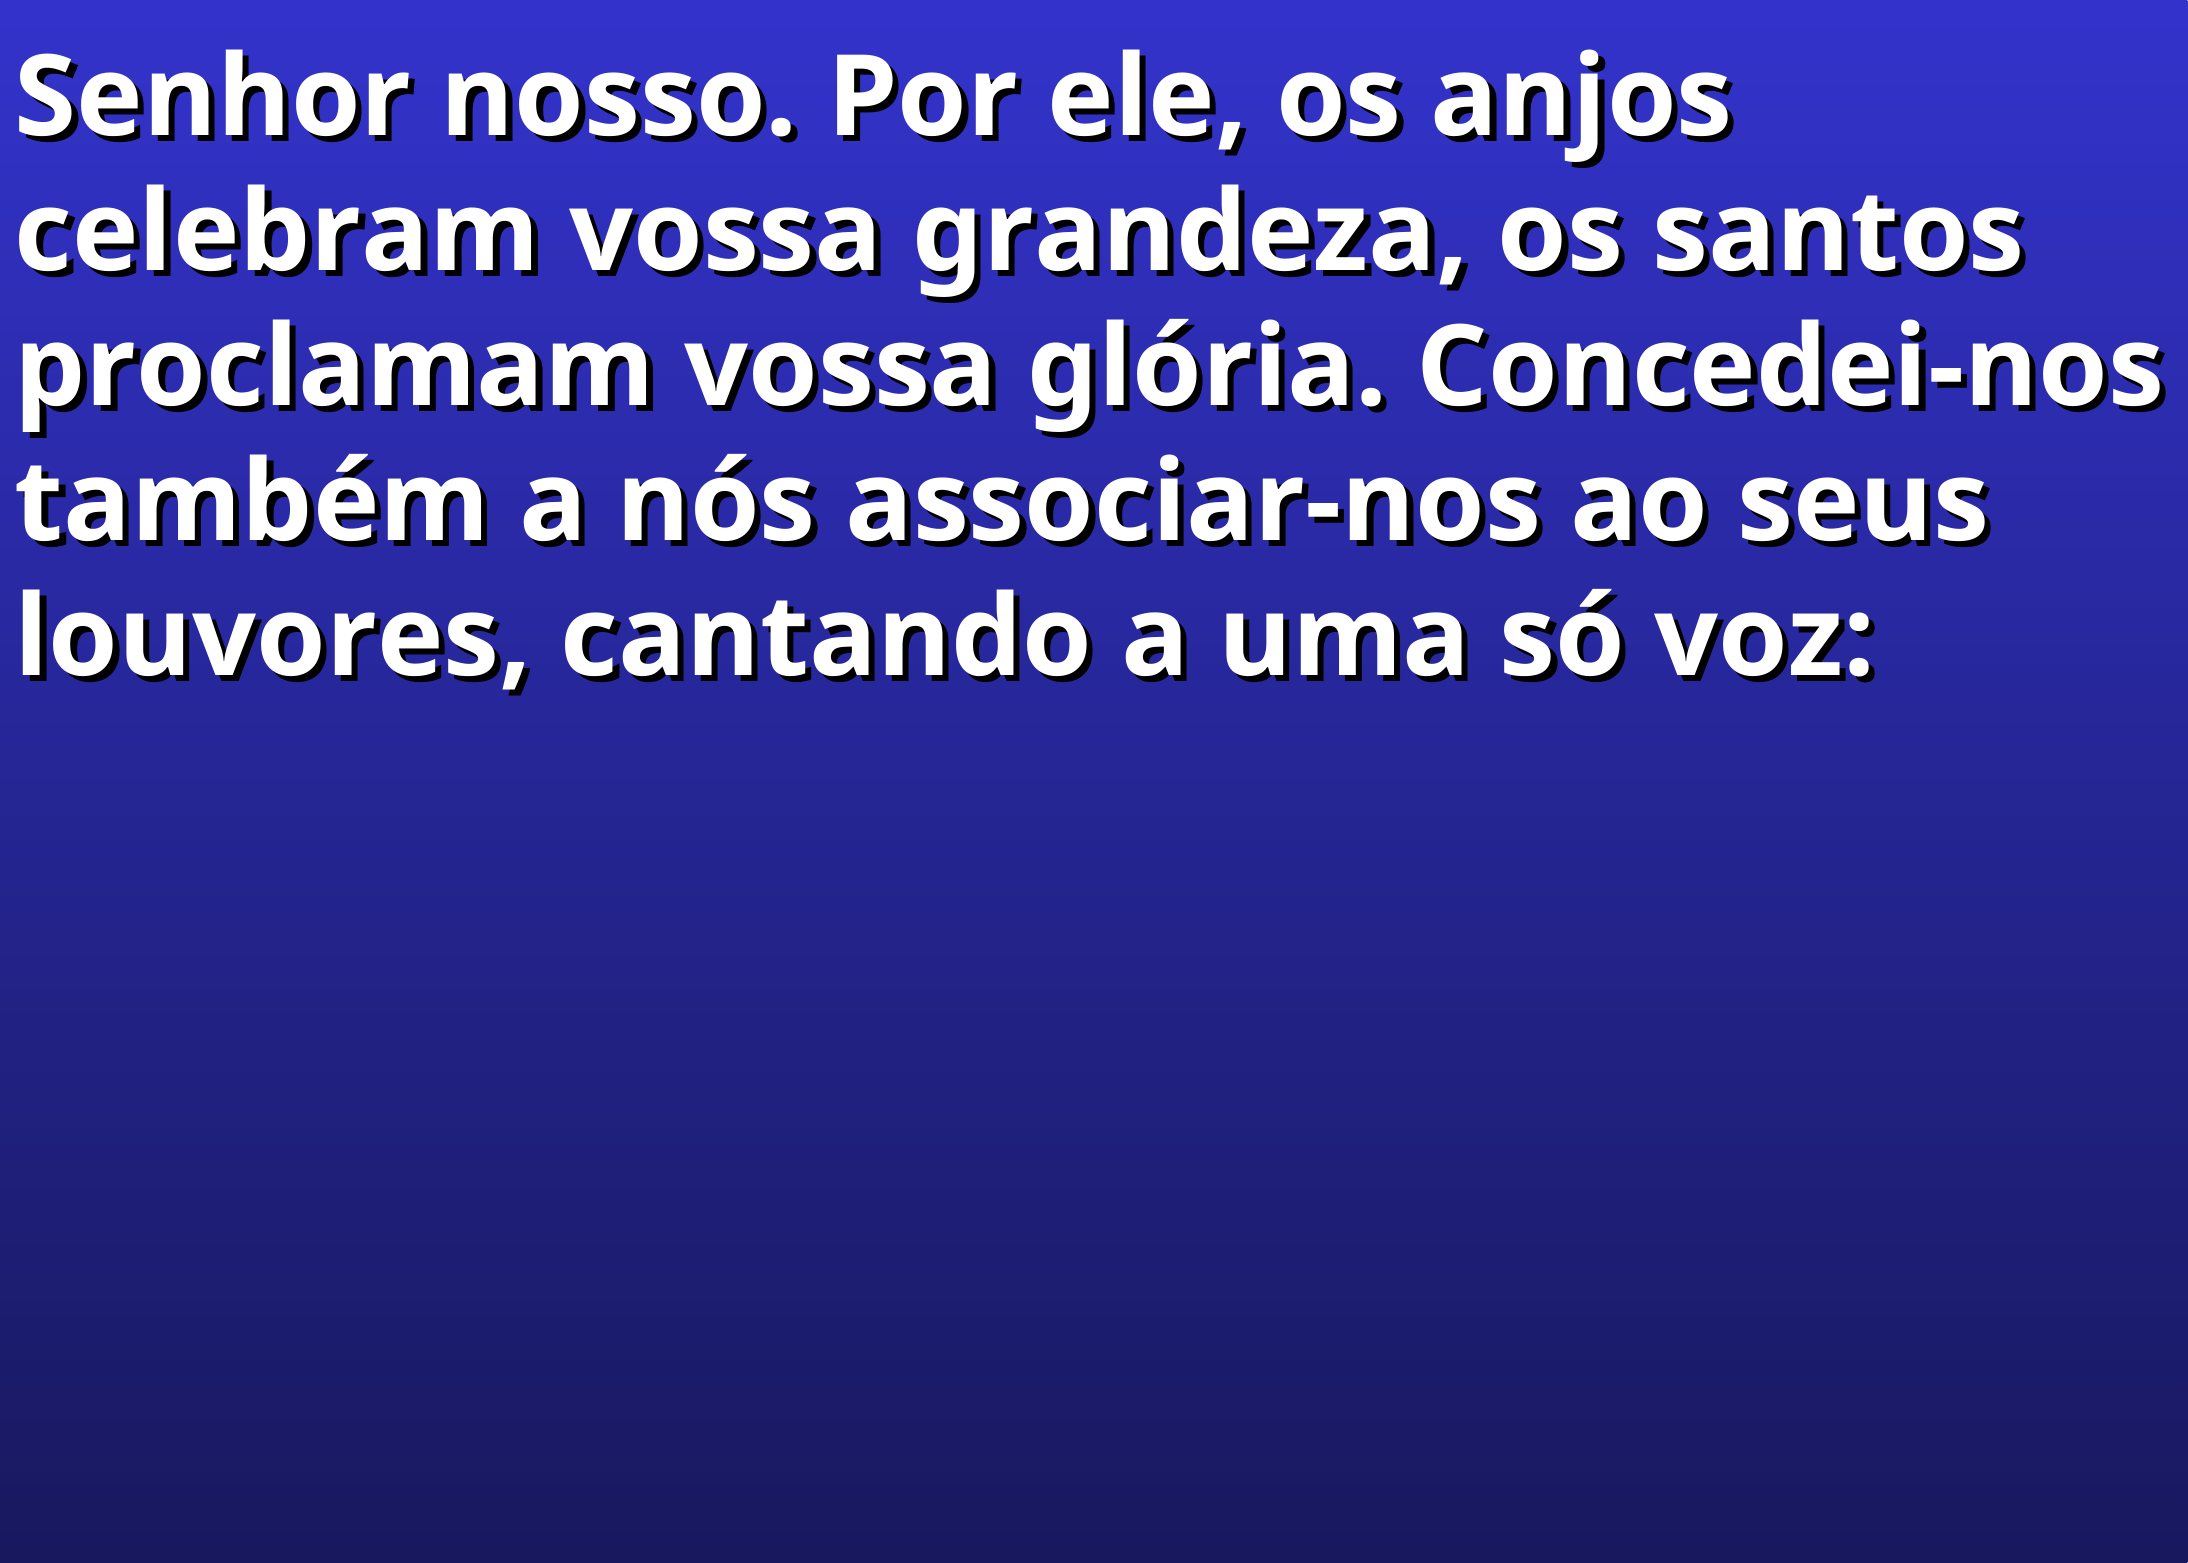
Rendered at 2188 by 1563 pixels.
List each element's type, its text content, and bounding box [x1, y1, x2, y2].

text_box Senhor nosso. Por ele, os anjos celebram vossa grandeza, os santos proclamam vossa glória. Concedei-nos também a nós associar-nos ao seus louvores, cantando a uma só voz: [0, 15, 2188, 841]
